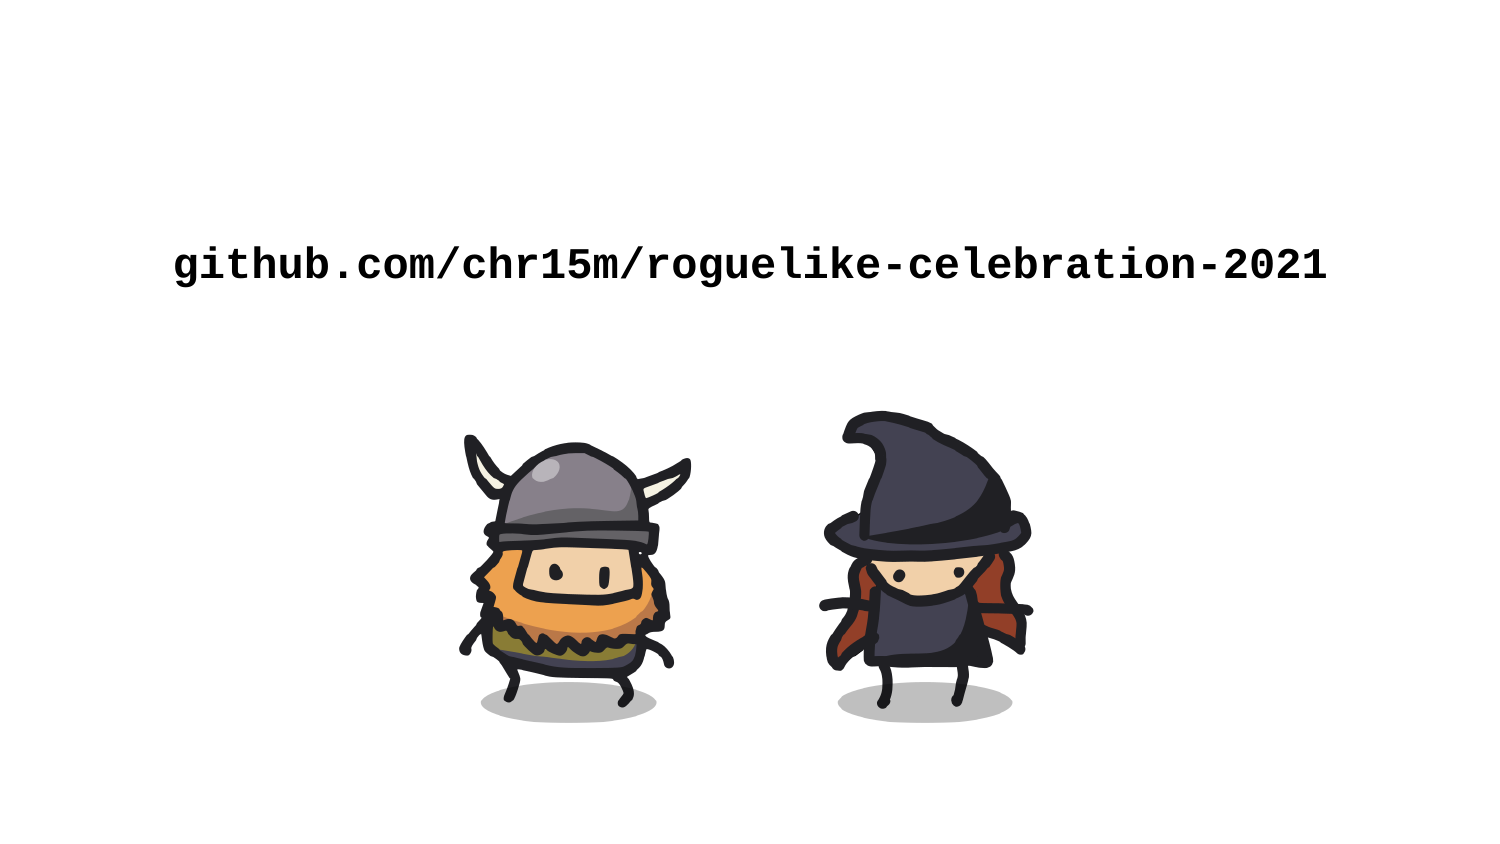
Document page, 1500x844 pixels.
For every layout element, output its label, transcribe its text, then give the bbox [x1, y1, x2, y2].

title github.com/chr15m/roguelike-celebration-2021 [51, 53, 1449, 308]
picture [431, 390, 1069, 745]
